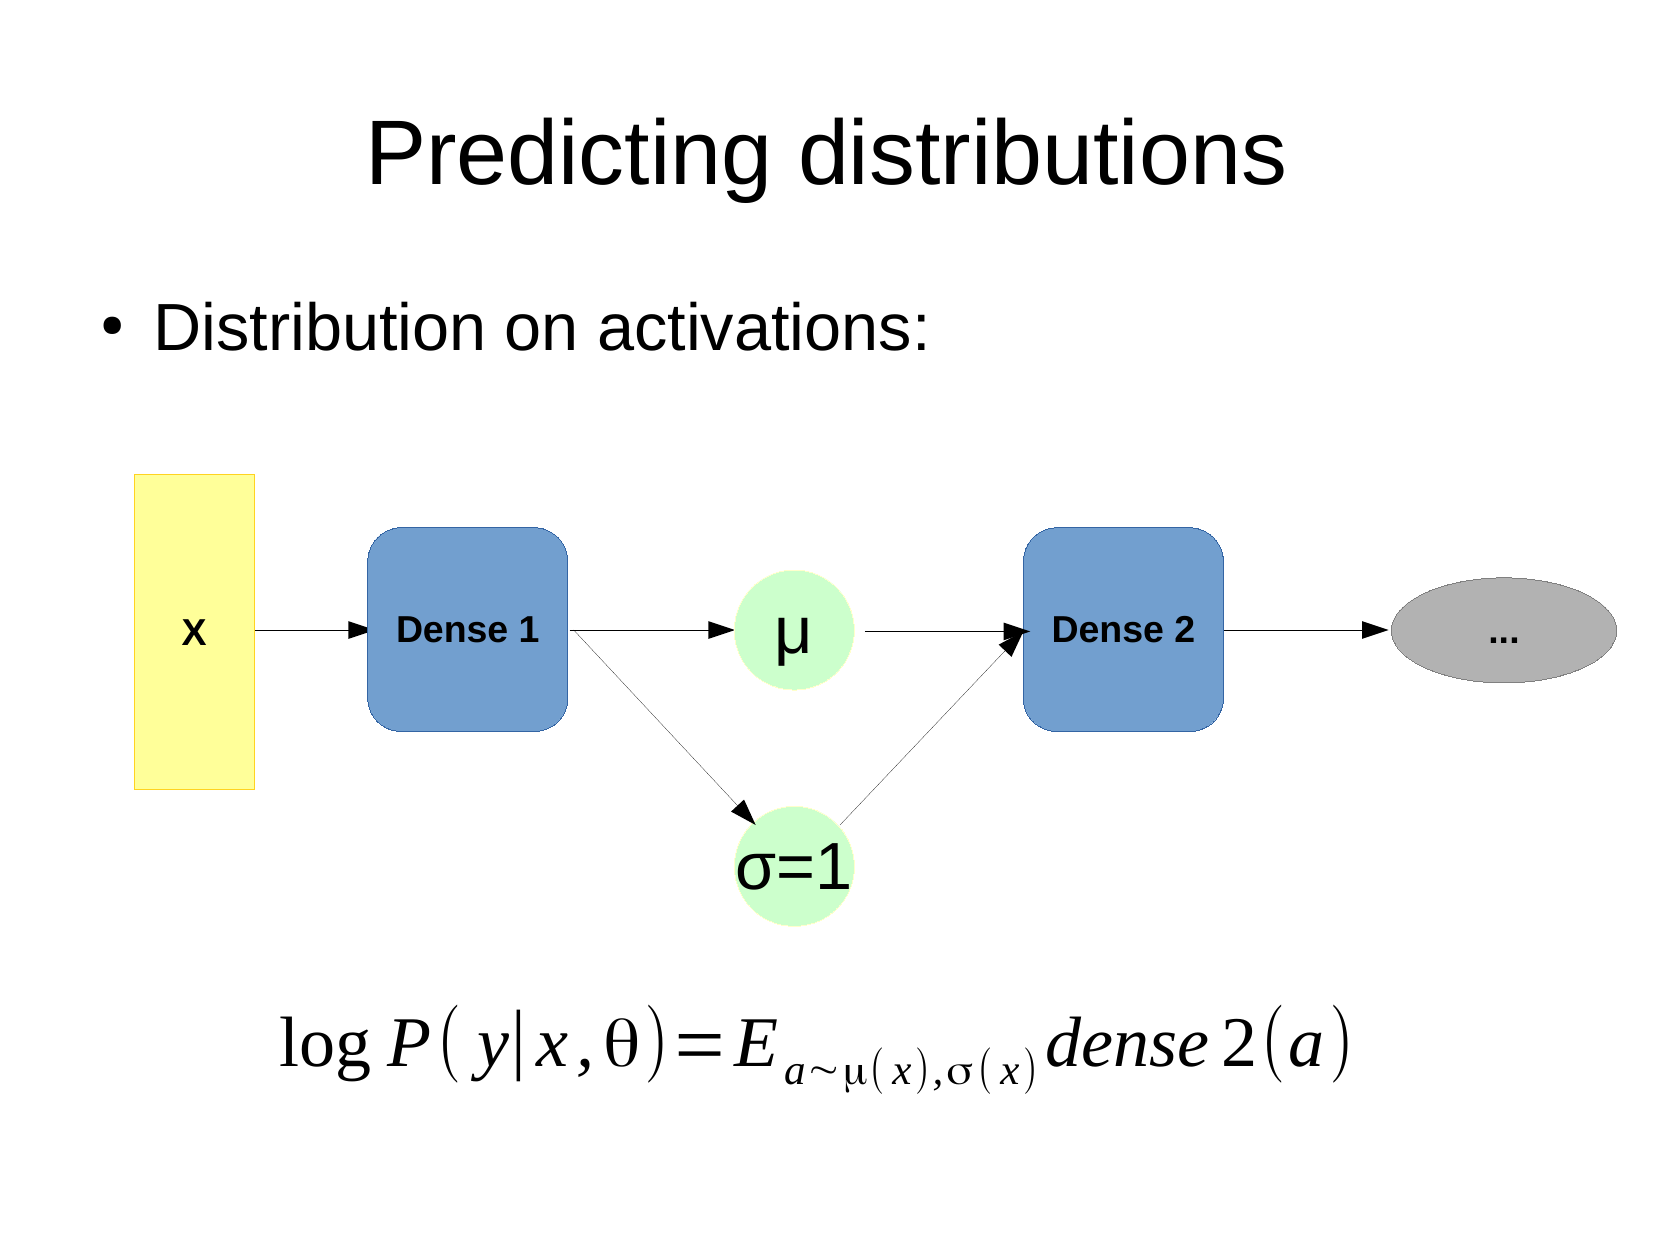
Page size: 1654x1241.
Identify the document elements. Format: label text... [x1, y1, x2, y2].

text_box ... [1391, 577, 1617, 683]
list Distribution on activations: [82, 290, 1571, 1141]
text_box σ=1 [734, 806, 855, 927]
text_box μ [734, 570, 855, 691]
text_box Dense 2 [1023, 527, 1224, 732]
text_box X [134, 474, 255, 790]
title Predicting distributions [82, 49, 1571, 257]
chart [261, 999, 1373, 1096]
text_box Dense 1 [367, 527, 568, 732]
